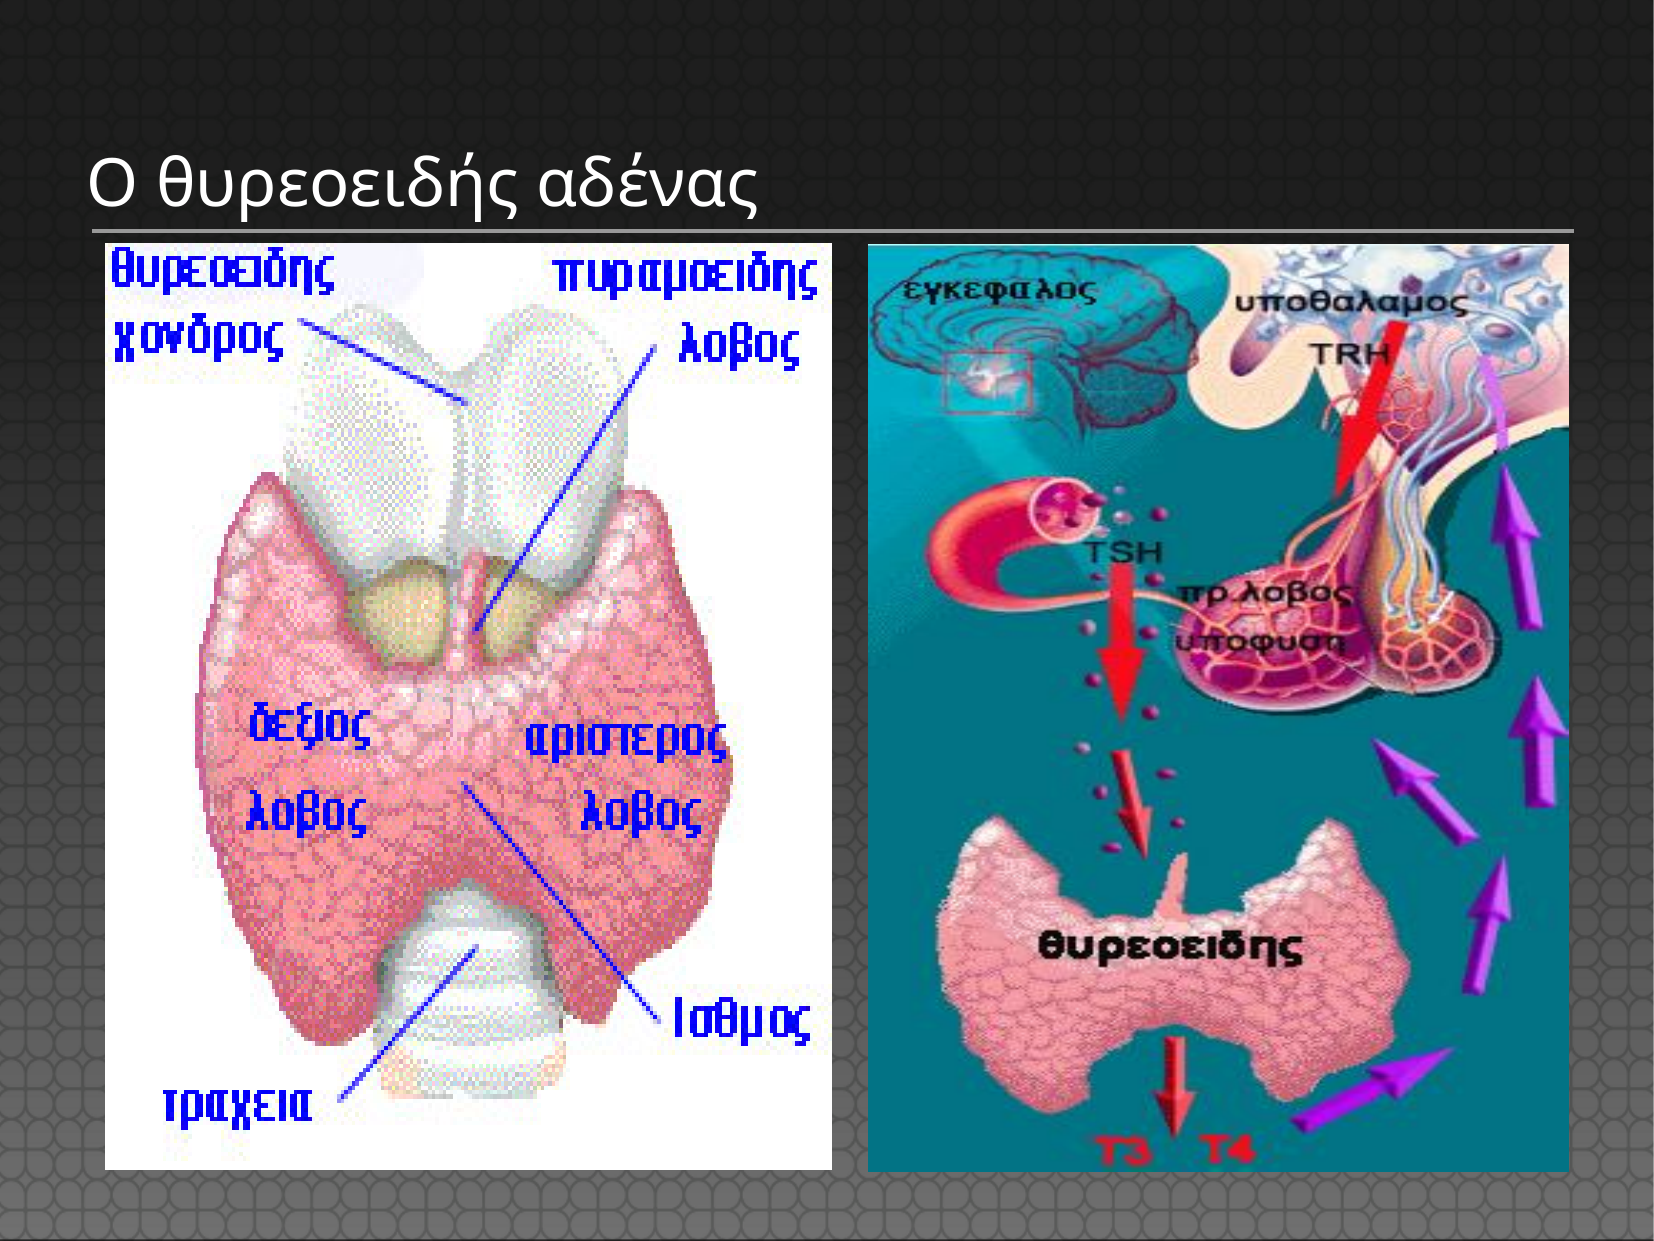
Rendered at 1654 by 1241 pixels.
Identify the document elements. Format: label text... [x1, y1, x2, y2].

picture [0, 0, 1654, 1241]
title Ο θυρεοειδής αδένας [86, 112, 1576, 249]
